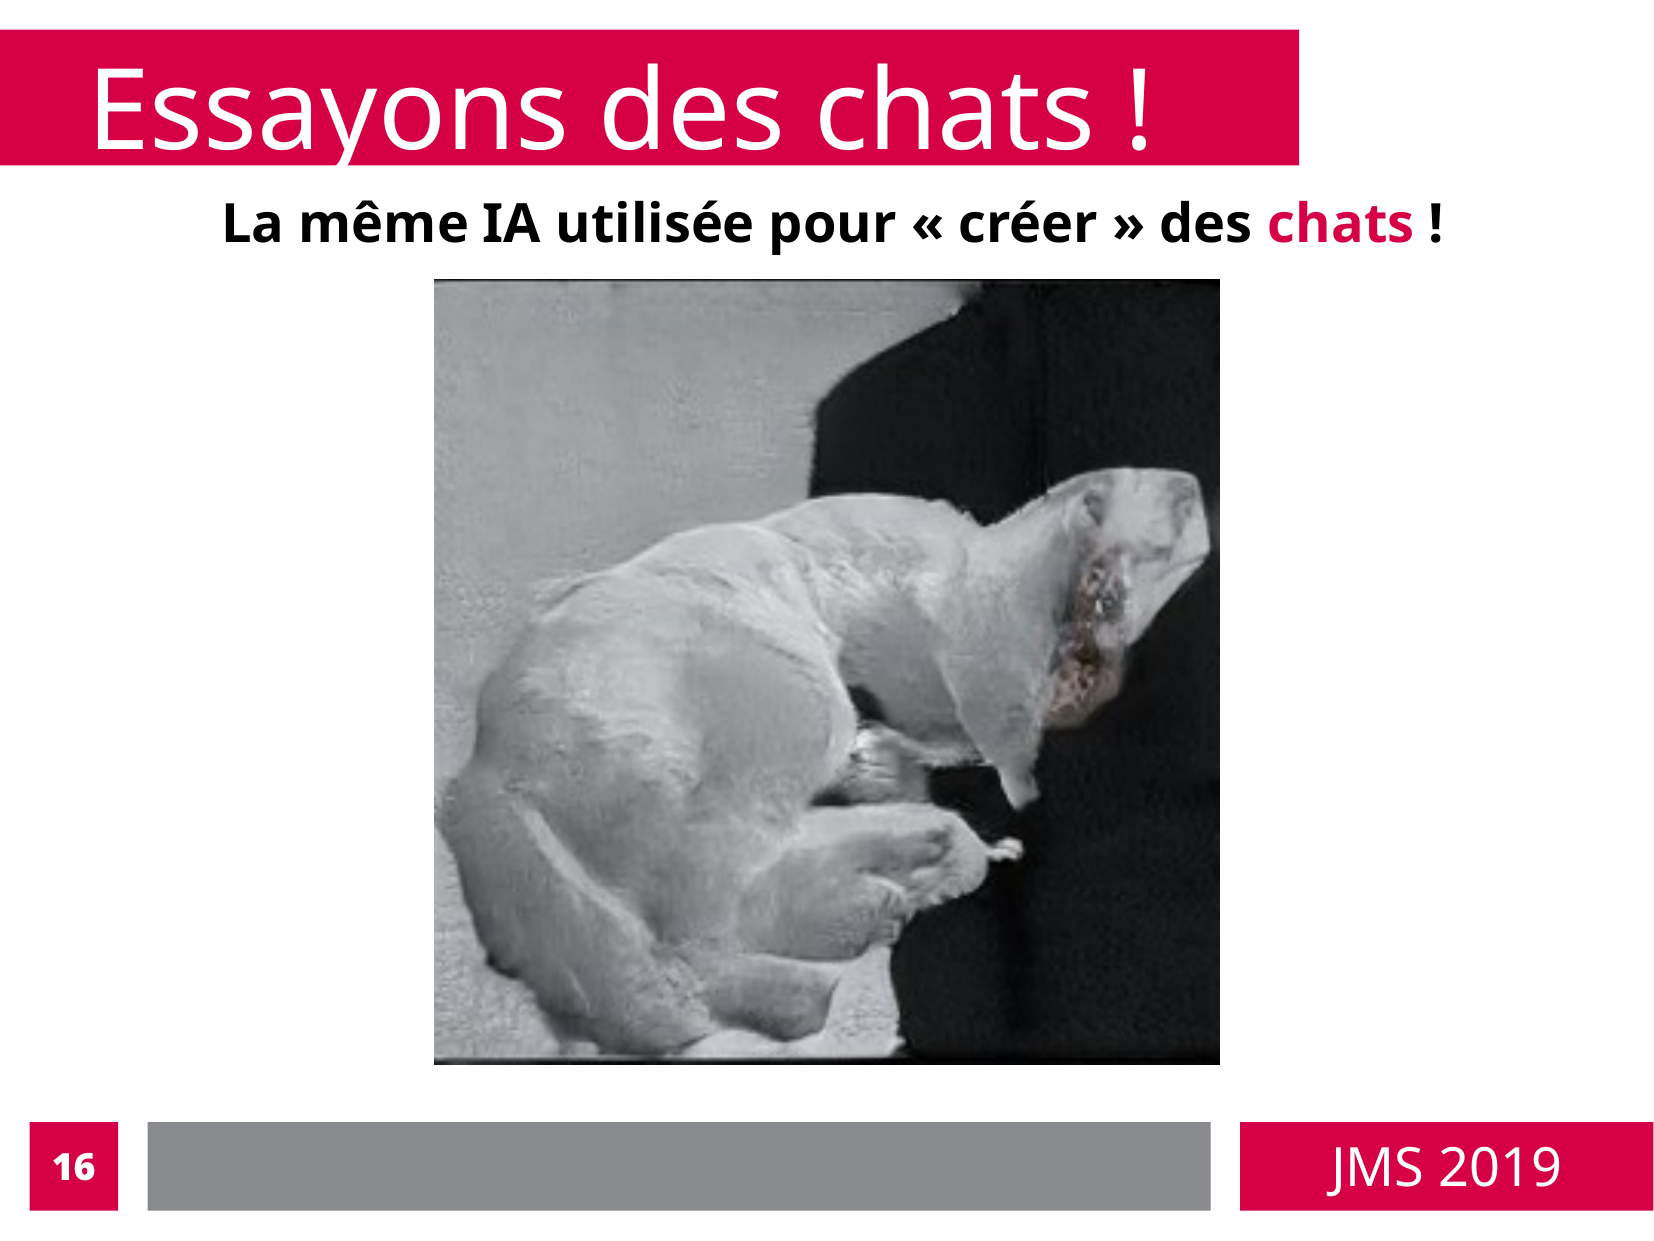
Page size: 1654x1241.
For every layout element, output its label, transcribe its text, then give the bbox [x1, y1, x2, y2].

text_box La même IA utilisée pour « créer » des chats ! [94, 141, 1571, 302]
picture [434, 279, 1220, 1065]
title Essayons des chats ! [0, 29, 1229, 178]
